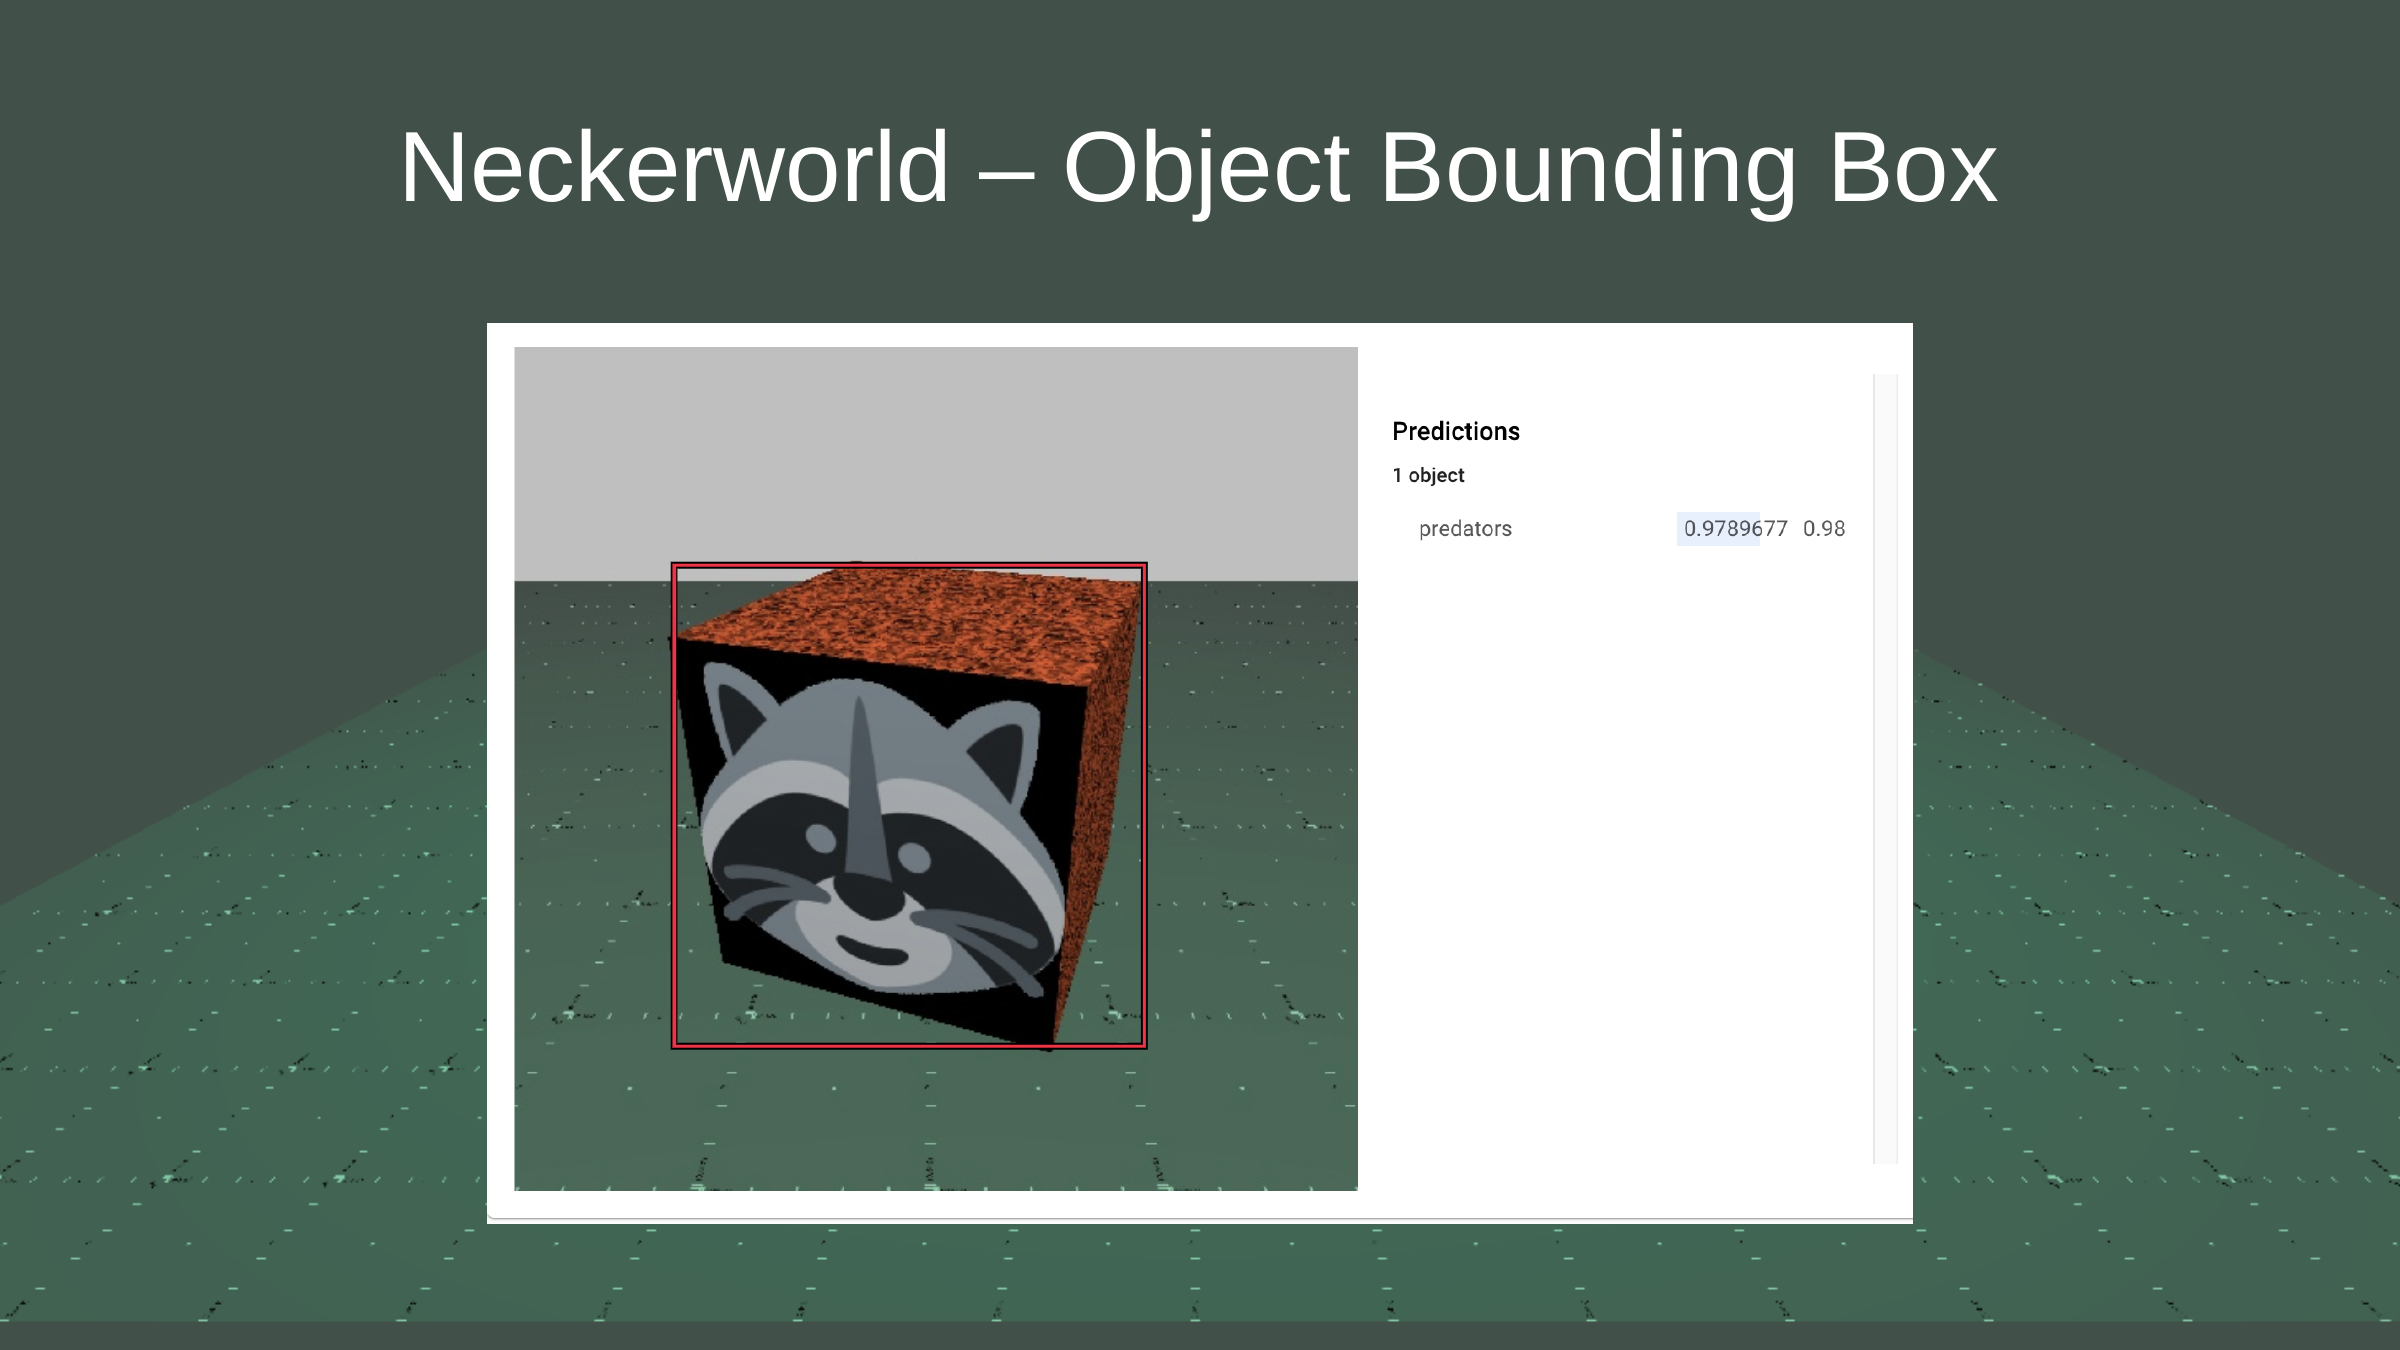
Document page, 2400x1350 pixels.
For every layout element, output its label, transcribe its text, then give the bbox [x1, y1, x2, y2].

title Neckerworld – Object Bounding Box [120, 53, 2280, 280]
picture [0, 0, 2400, 1350]
